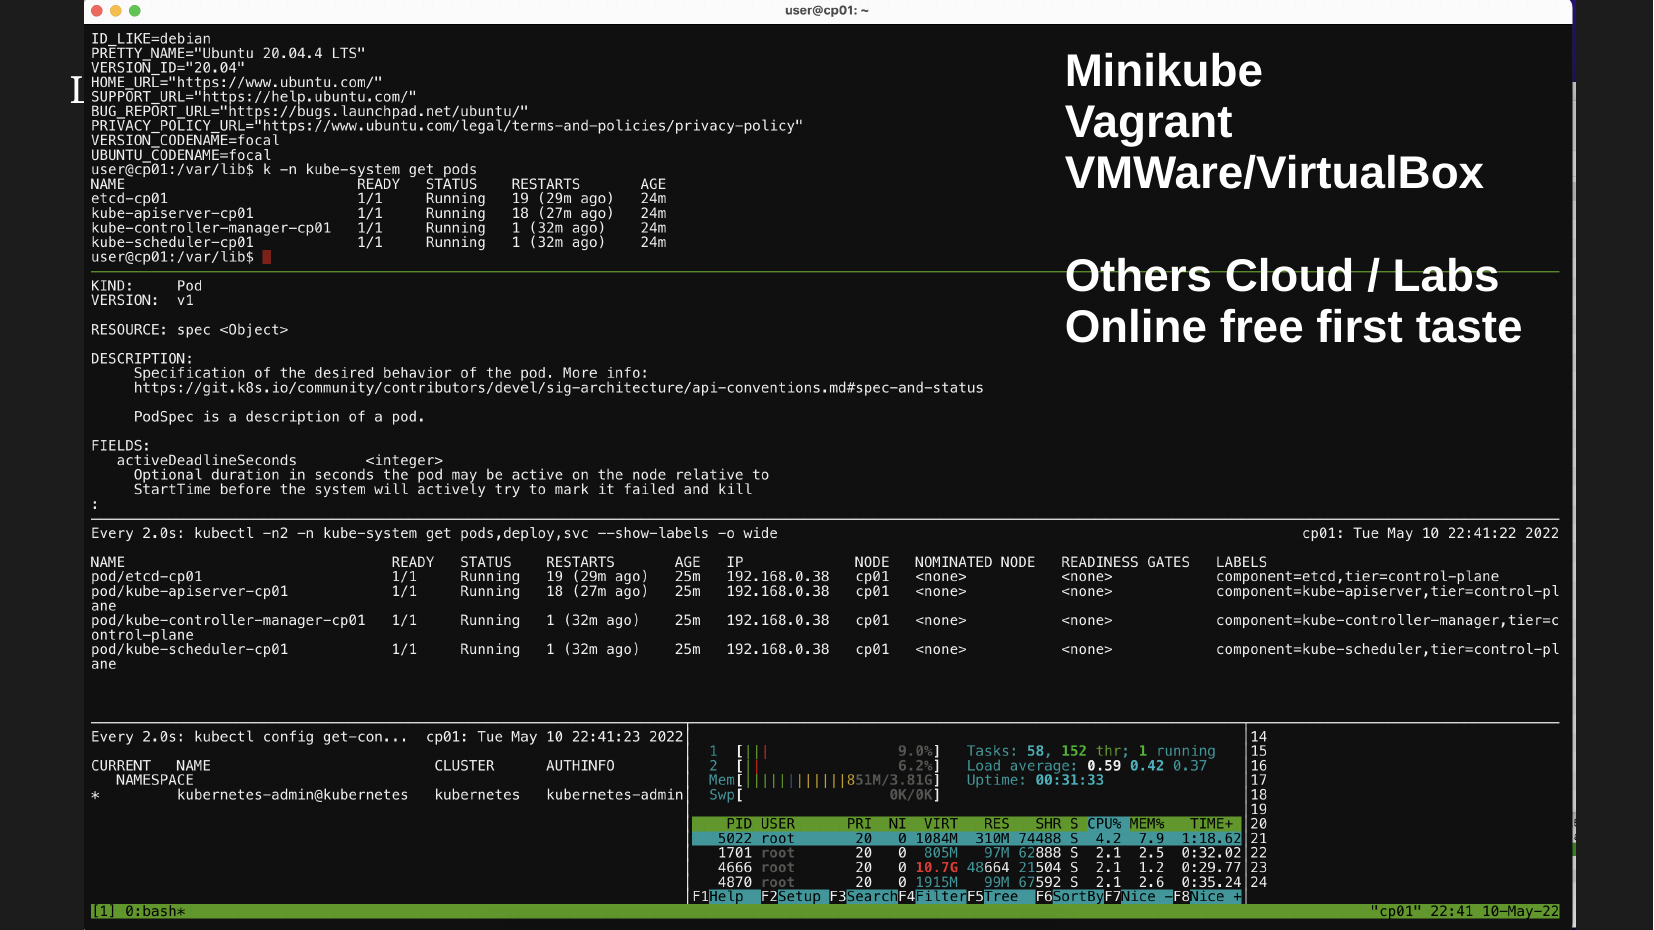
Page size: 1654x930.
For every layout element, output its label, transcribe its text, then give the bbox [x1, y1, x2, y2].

text_box Lab setup [54, 56, 84, 113]
text_box Minikube Vagrant VMWare/VirtualBox Others Cloud / Labs Online free first taste [1050, 37, 1651, 360]
picture [84, 0, 1576, 930]
